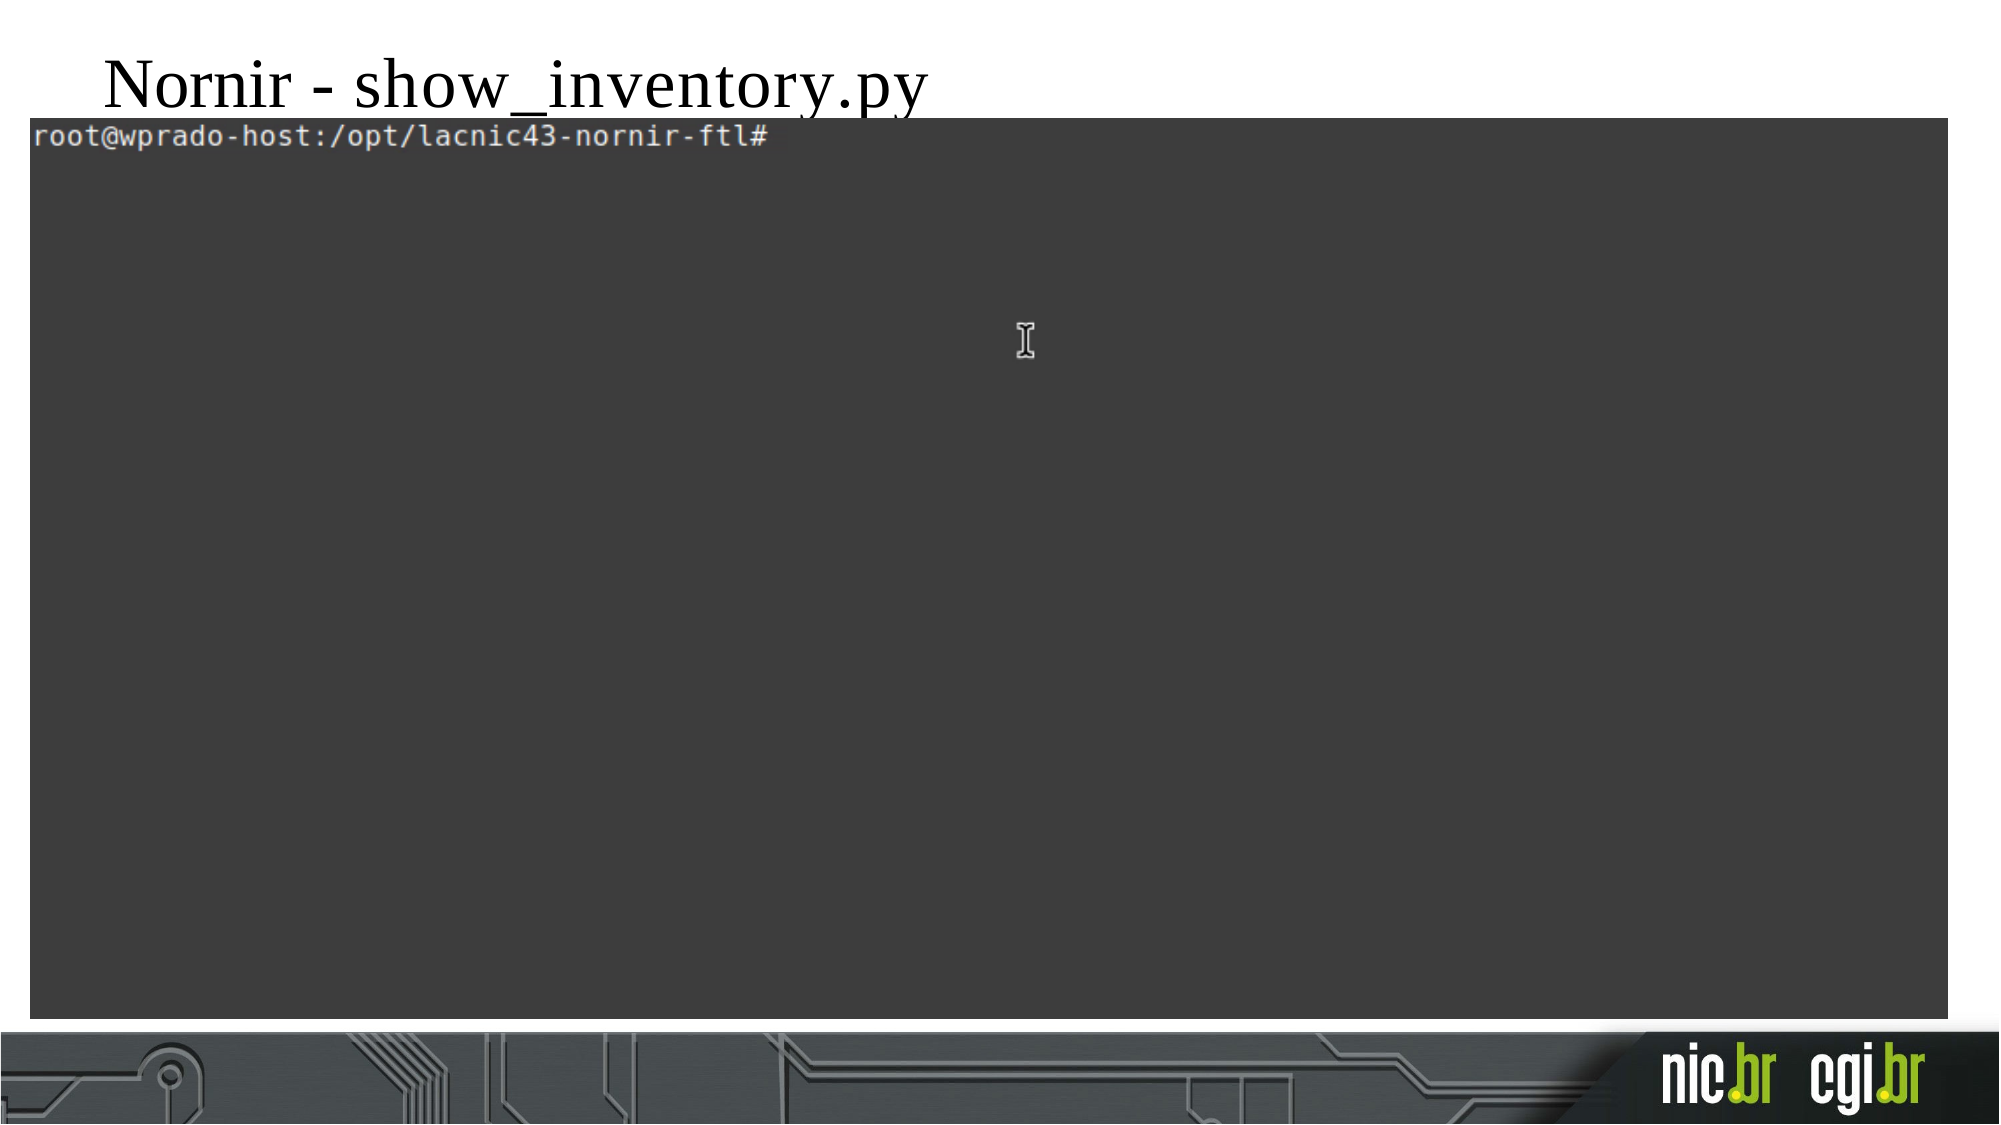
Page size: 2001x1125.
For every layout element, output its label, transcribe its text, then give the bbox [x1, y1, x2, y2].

picture [0, 0, 1999, 1124]
text_box [29, 118, 1949, 1020]
title Nornir - show_inventory.py [78, 36, 1923, 118]
